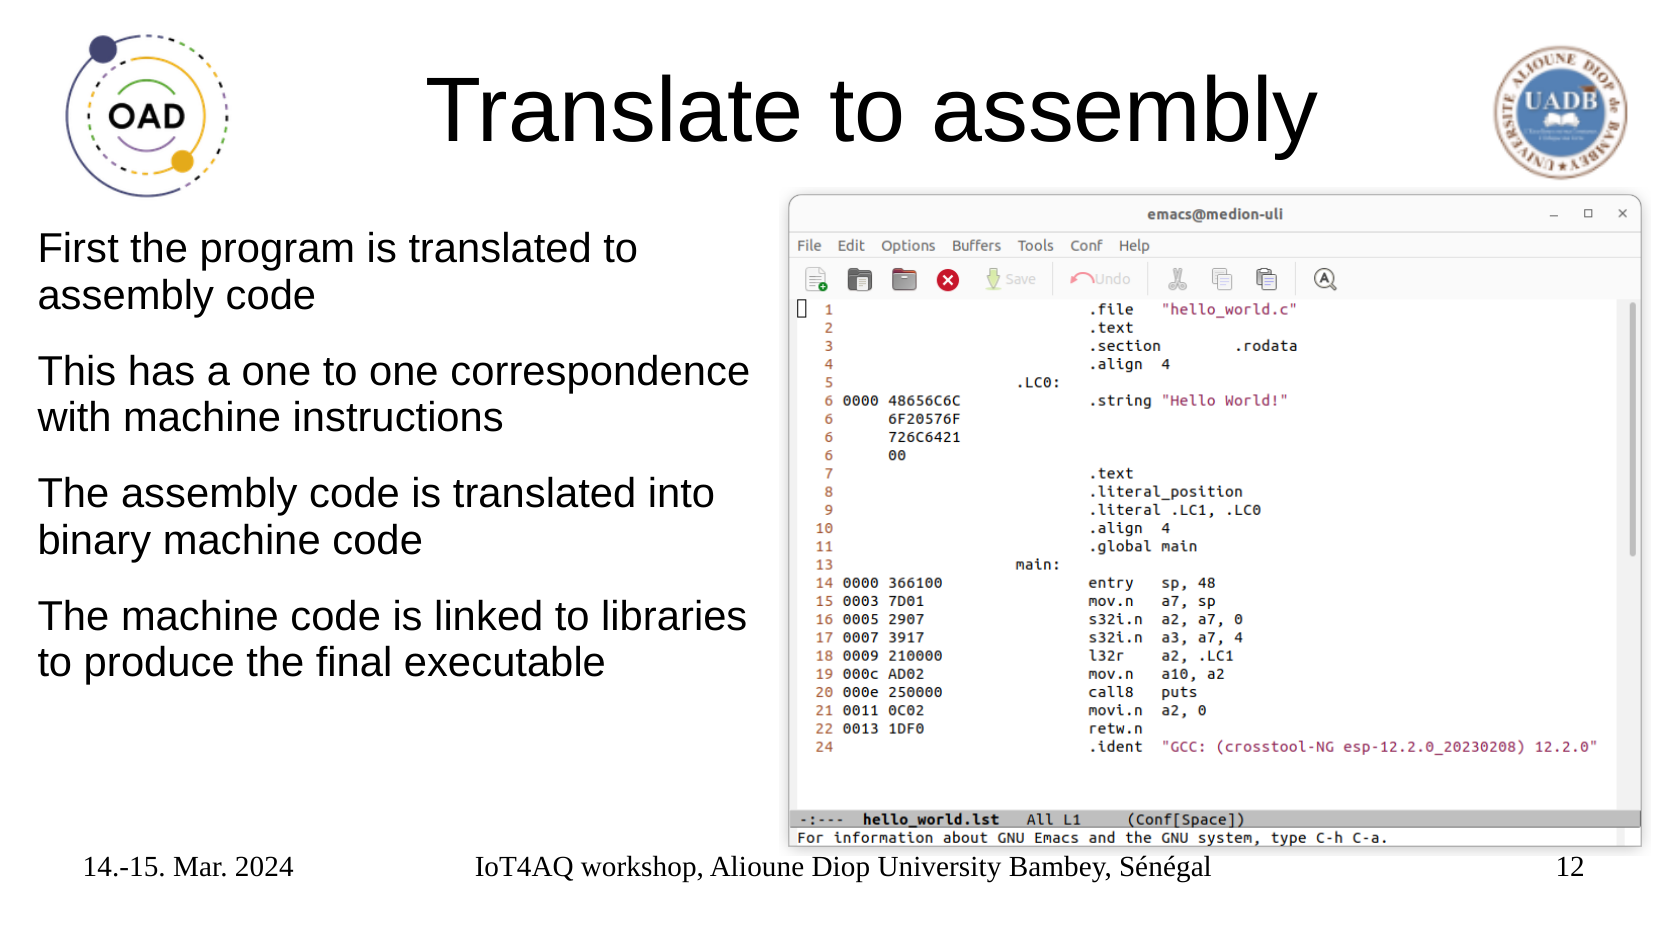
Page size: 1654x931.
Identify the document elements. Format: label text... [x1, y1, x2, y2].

title Translate to assembly [301, 32, 1469, 188]
picture [779, 37, 1651, 856]
picture [25, 20, 263, 218]
list First the program is translated to assembly code This has a one to one correspondence with machine instructions The assembly code is translated into binary machine code The machine code is linked to libraries to produce the final executable [37, 225, 779, 765]
